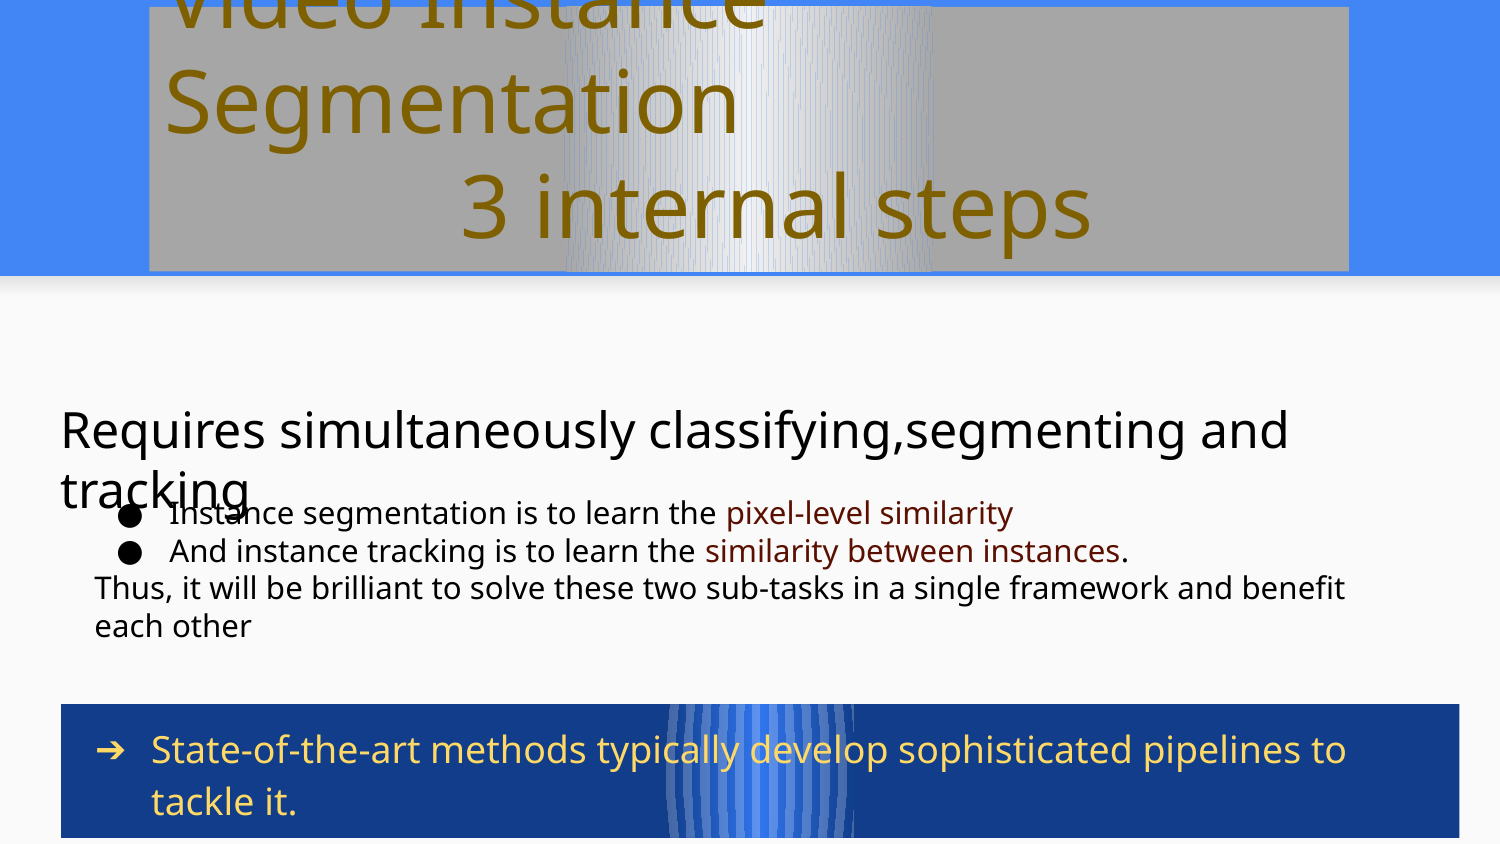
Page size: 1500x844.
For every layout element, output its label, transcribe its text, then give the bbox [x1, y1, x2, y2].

text_box Requires simultaneously classifying,segmenting and tracking [45, 383, 1444, 534]
title Video Instance Segmentation 3 internal steps [149, 6, 1349, 272]
text_box State-of-the-art methods typically develop sophisticated pipelines to tackle it. [61, 704, 1460, 838]
text_box Instance segmentation is to learn the pixel-level similarity And instance tracking is to learn the similarity between instances. Thus, it will be brilliant to solve these two sub-tasks in a single framework and benefit each other [79, 478, 1399, 659]
